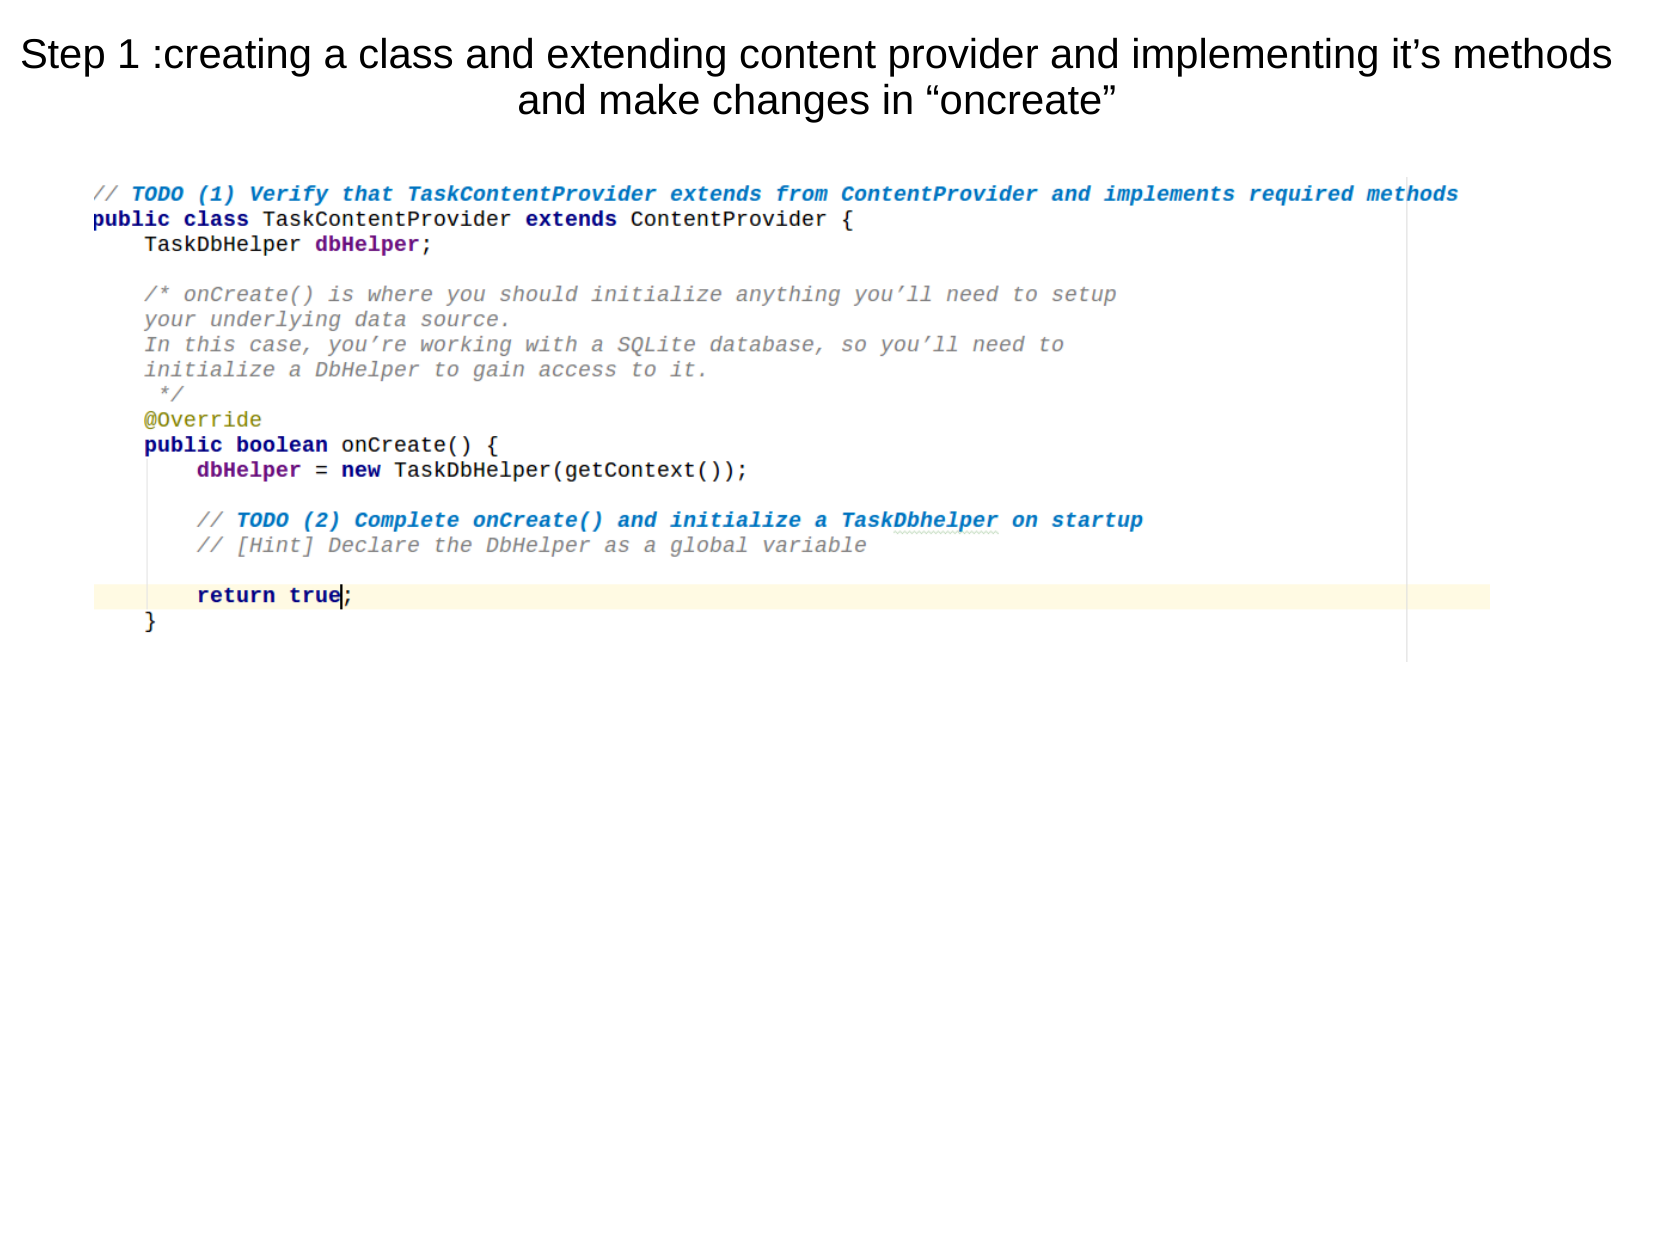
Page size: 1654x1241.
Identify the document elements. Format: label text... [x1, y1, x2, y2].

picture [94, 177, 1490, 662]
title Step 1 :creating a class and extending content provider and implementing it’s methods and make changes in “oncreate” [0, 30, 1640, 124]
